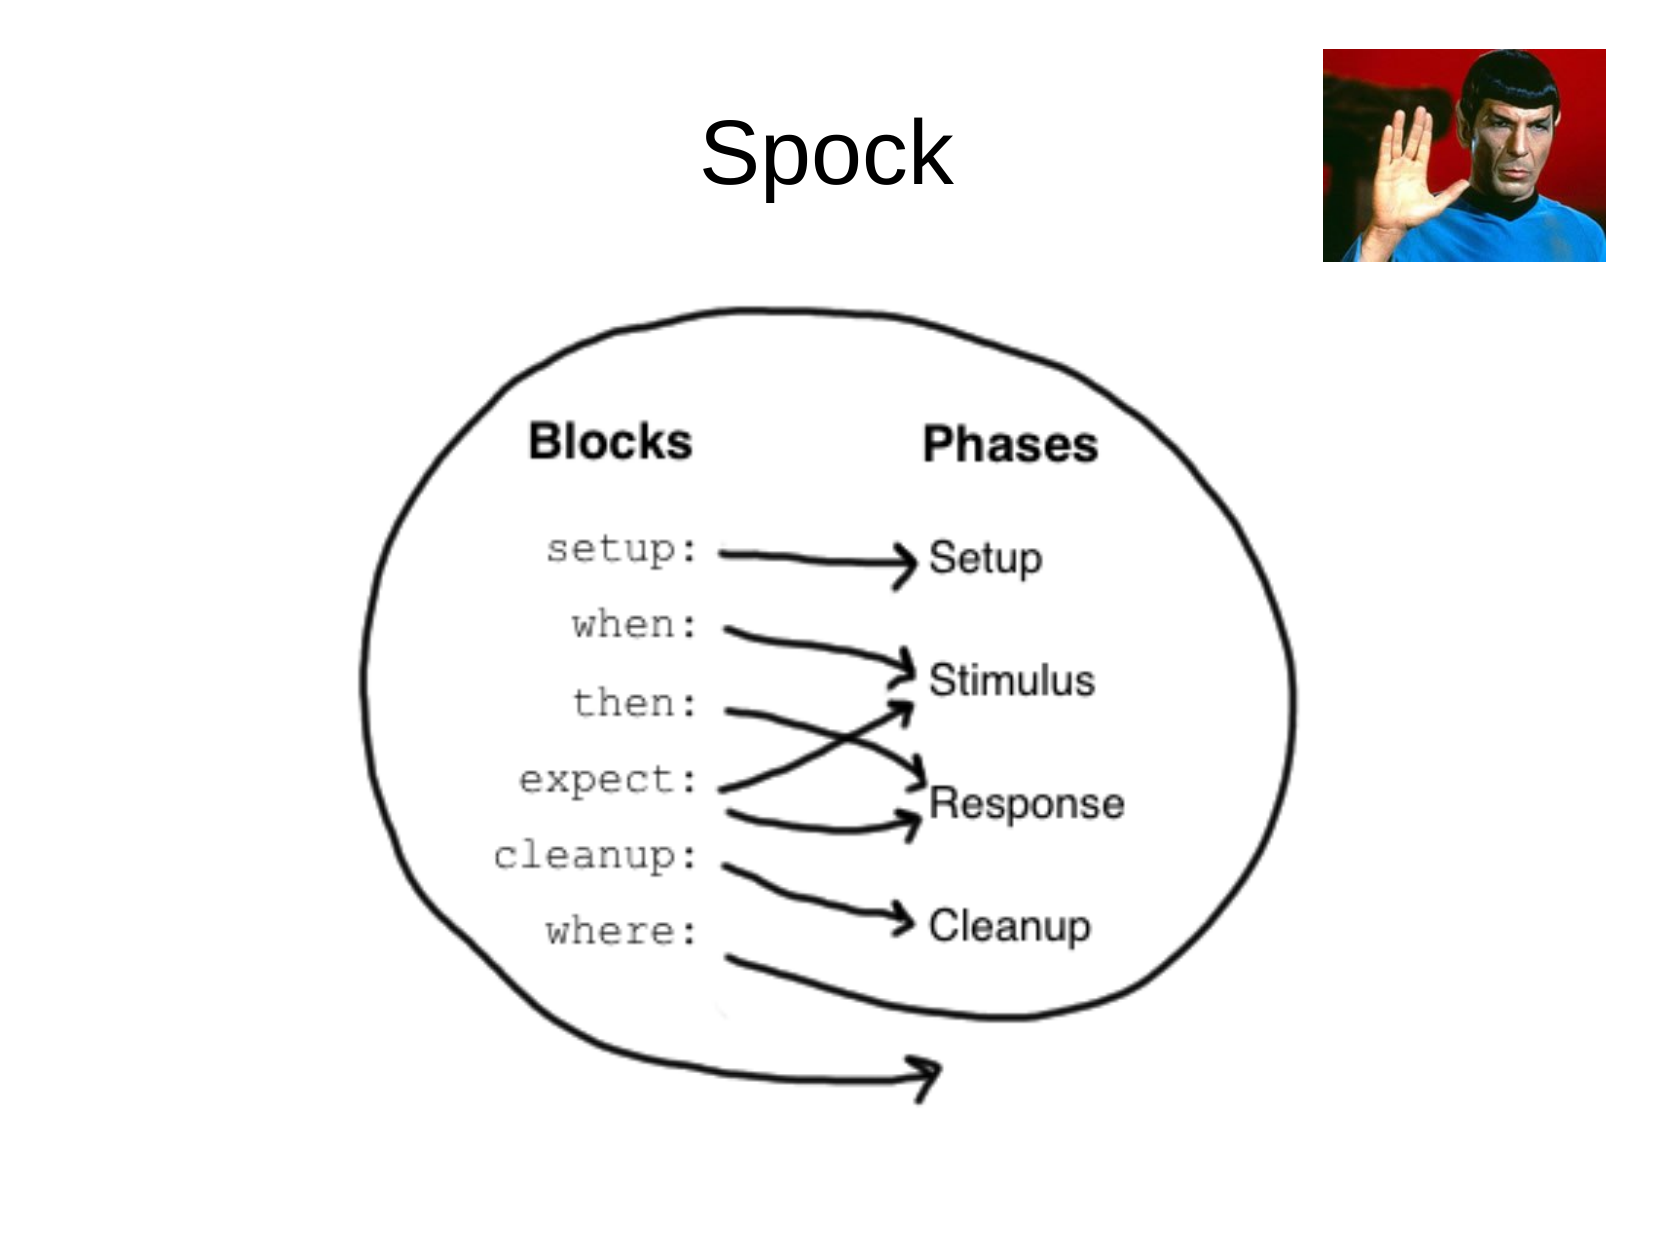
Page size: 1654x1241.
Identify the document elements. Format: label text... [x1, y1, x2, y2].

picture [1323, 49, 1606, 262]
picture [345, 290, 1306, 1111]
title Spock [82, 49, 1323, 257]
